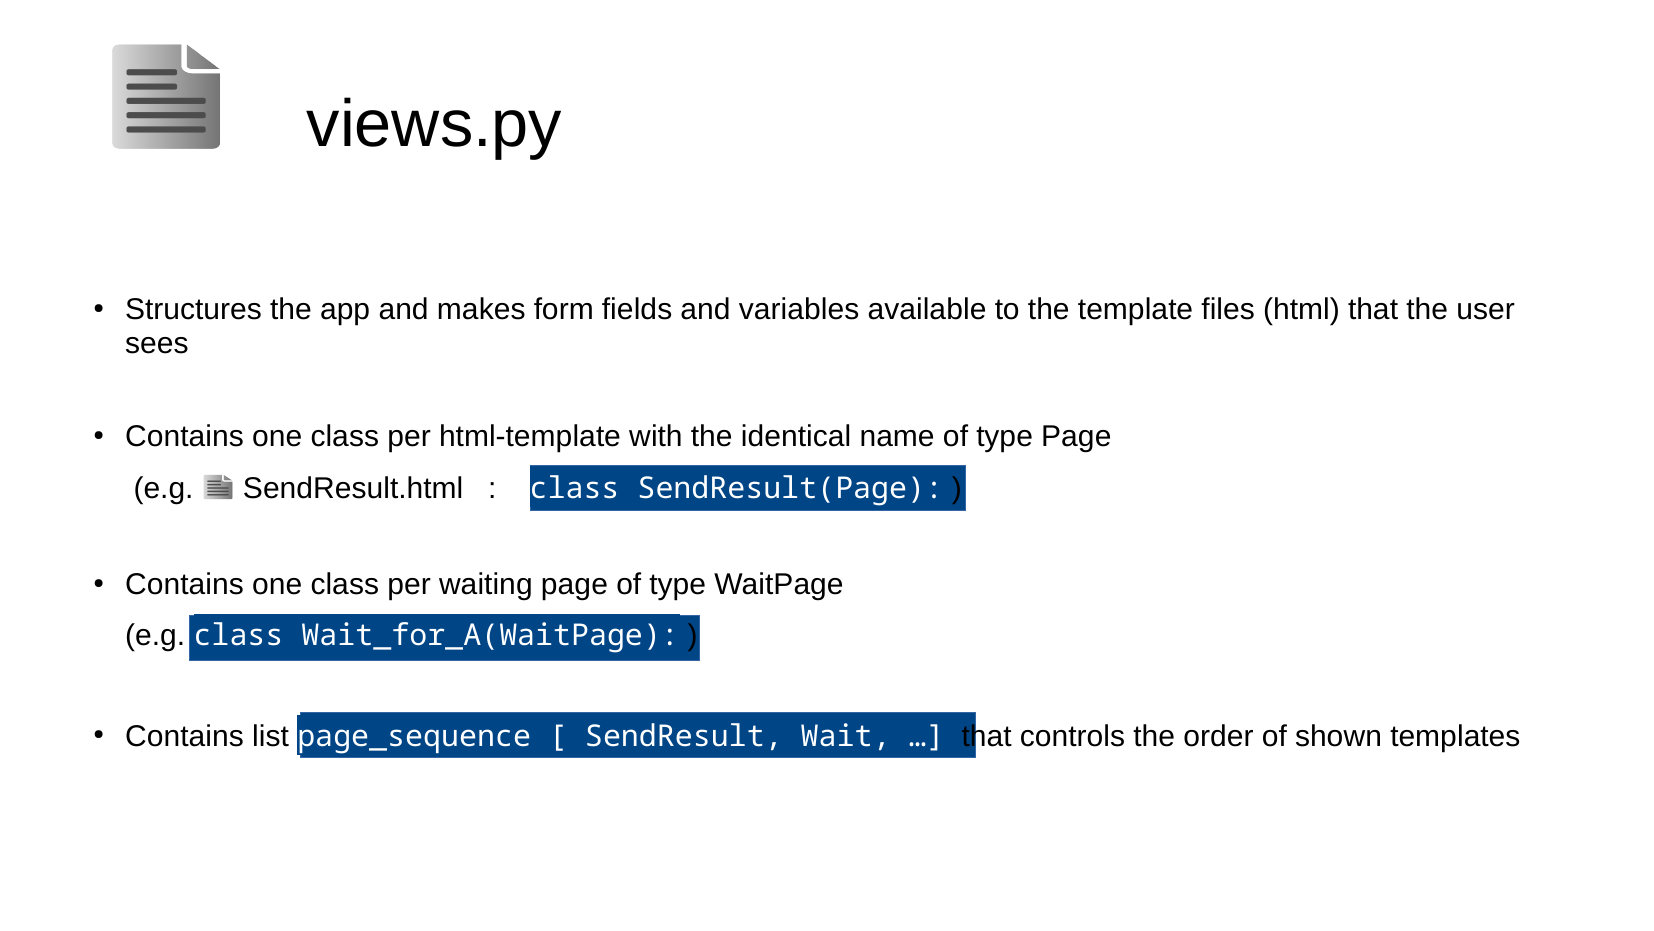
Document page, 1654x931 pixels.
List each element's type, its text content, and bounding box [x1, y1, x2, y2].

picture [195, 472, 241, 502]
picture [81, 33, 251, 160]
list Structures the app and makes form fields and variables available to the template files (html) that the user sees Contains one class per html-template with the identical name of type Page (e.g. SendResult.html : class SendResult(Page): ) Contains one class per waiting page of type WaitPage (e.g. class Wait_for_A(WaitPage): ) Contains list page_sequence [ SendResult, Wait, …] that controls the order of shown templates [82, 292, 1571, 758]
text_box views.py [291, 78, 578, 169]
